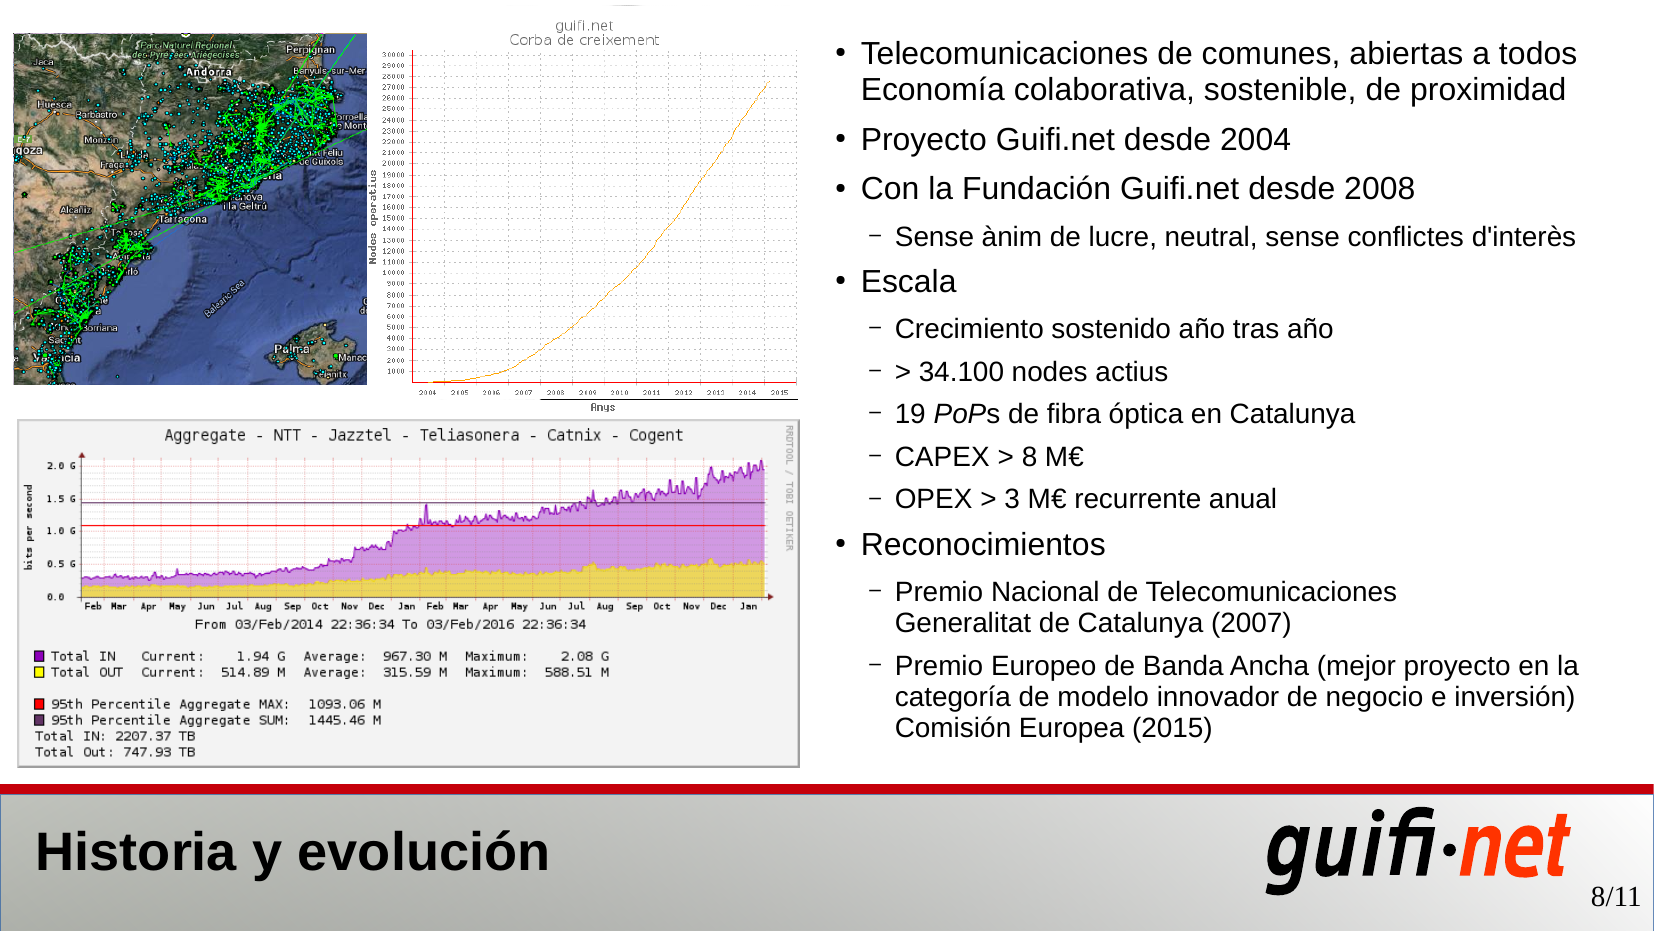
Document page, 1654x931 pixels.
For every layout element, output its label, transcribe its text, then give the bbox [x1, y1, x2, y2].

title Historia y evolución [35, 804, 1182, 898]
picture [13, 5, 826, 768]
list Telecomunicaciones de comunes, abiertas a todos Economía colaborativa, sostenible, de proximidad Proyecto Guifi.net desde 2004 Con la Fundación Guifi.net desde 2008 Sense ànim de lucre, neutral, sense conflictes d'interès Escala Crecimiento sostenido año tras año > 34.100 nodes actius 19 PoPs de fibra óptica en Catalunya CAPEX > 8 M€ OPEX > 3 M€ recurrente anual Reconocimientos Premio Nacional de Telecomunicaciones Generalitat de Catalunya (2007) Premio Europeo de Banda Ancha (mejor proyecto en la categoría de modelo innovador de negocio e inversión) Comisión Europea (2015) [826, 35, 1619, 756]
